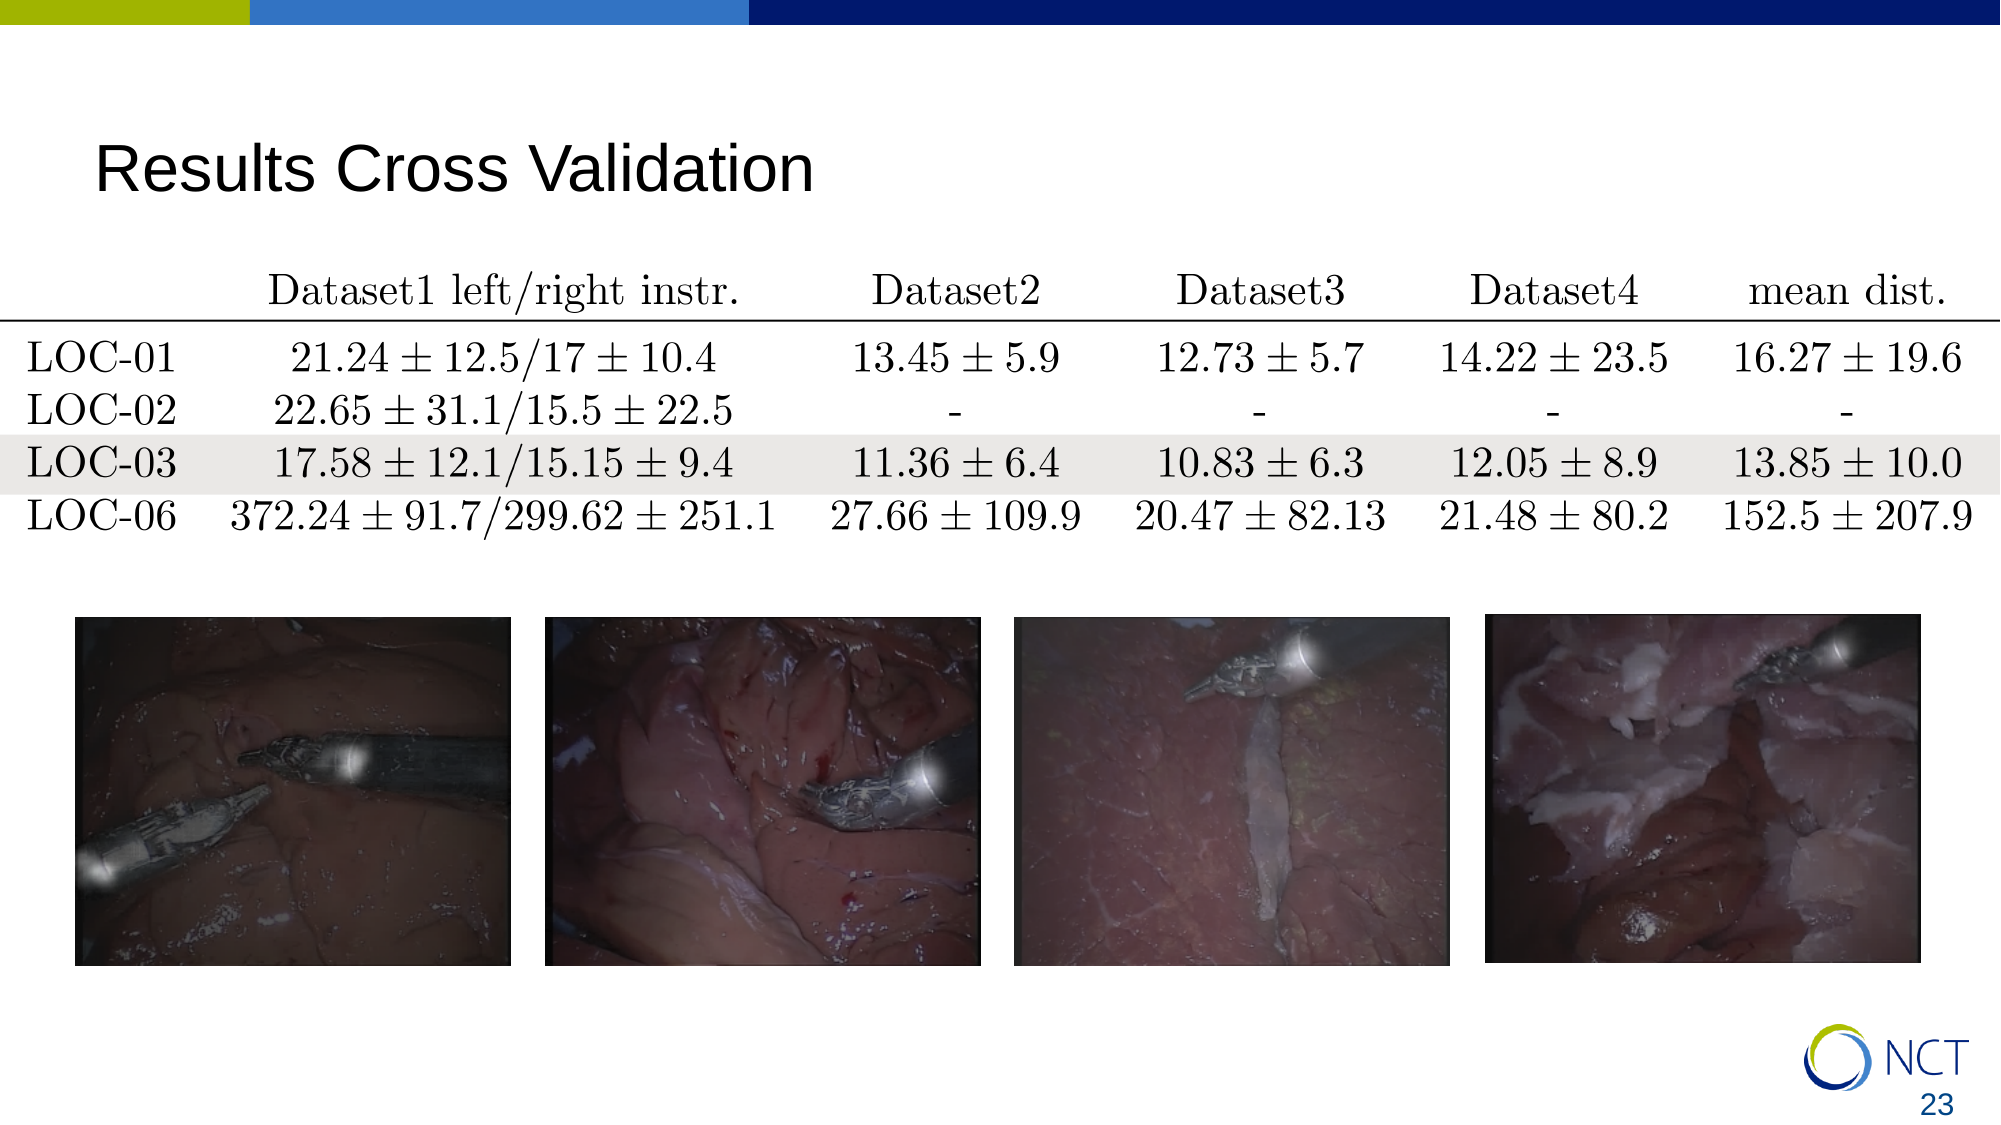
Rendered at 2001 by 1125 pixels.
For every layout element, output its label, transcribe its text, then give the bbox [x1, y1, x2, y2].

text_box 23 [1905, 1080, 1981, 1125]
picture [1014, 617, 1450, 967]
picture [1804, 1024, 1969, 1091]
title Results Cross Validation [94, 75, 1886, 254]
picture [0, 254, 2000, 540]
picture [75, 617, 511, 966]
picture [1485, 614, 1921, 964]
picture [545, 617, 981, 967]
